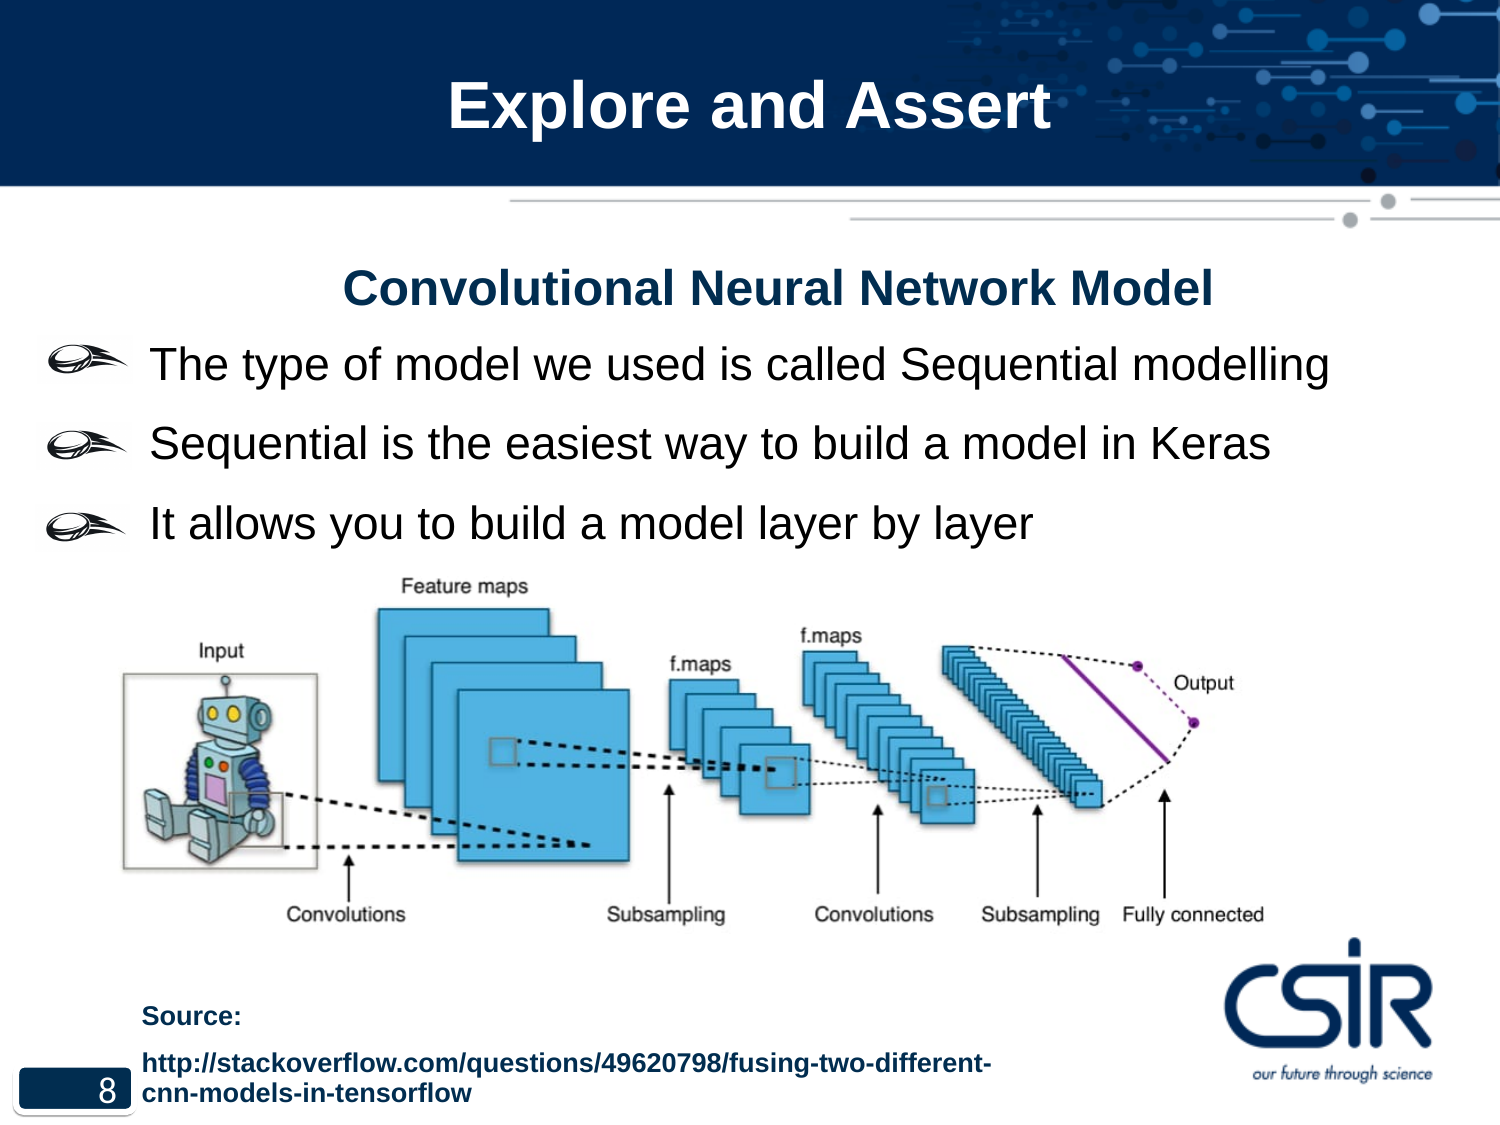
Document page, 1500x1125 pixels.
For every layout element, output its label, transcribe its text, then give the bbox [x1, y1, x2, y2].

list The type of model we used is called Sequential modelling Sequential is the easiest way to build a model in Keras It allows you to build a model layer by layer [83, 180, 1497, 715]
list Source: http://stackoverflow.com/questions/49620798/fusing-two-different-cnn-models-in-tensorflow [0, 980, 1028, 1123]
list Convolutional Neural Network Model [59, 259, 1229, 402]
picture [0, 0, 1500, 1125]
title Explore and Assert [75, 44, 1425, 166]
